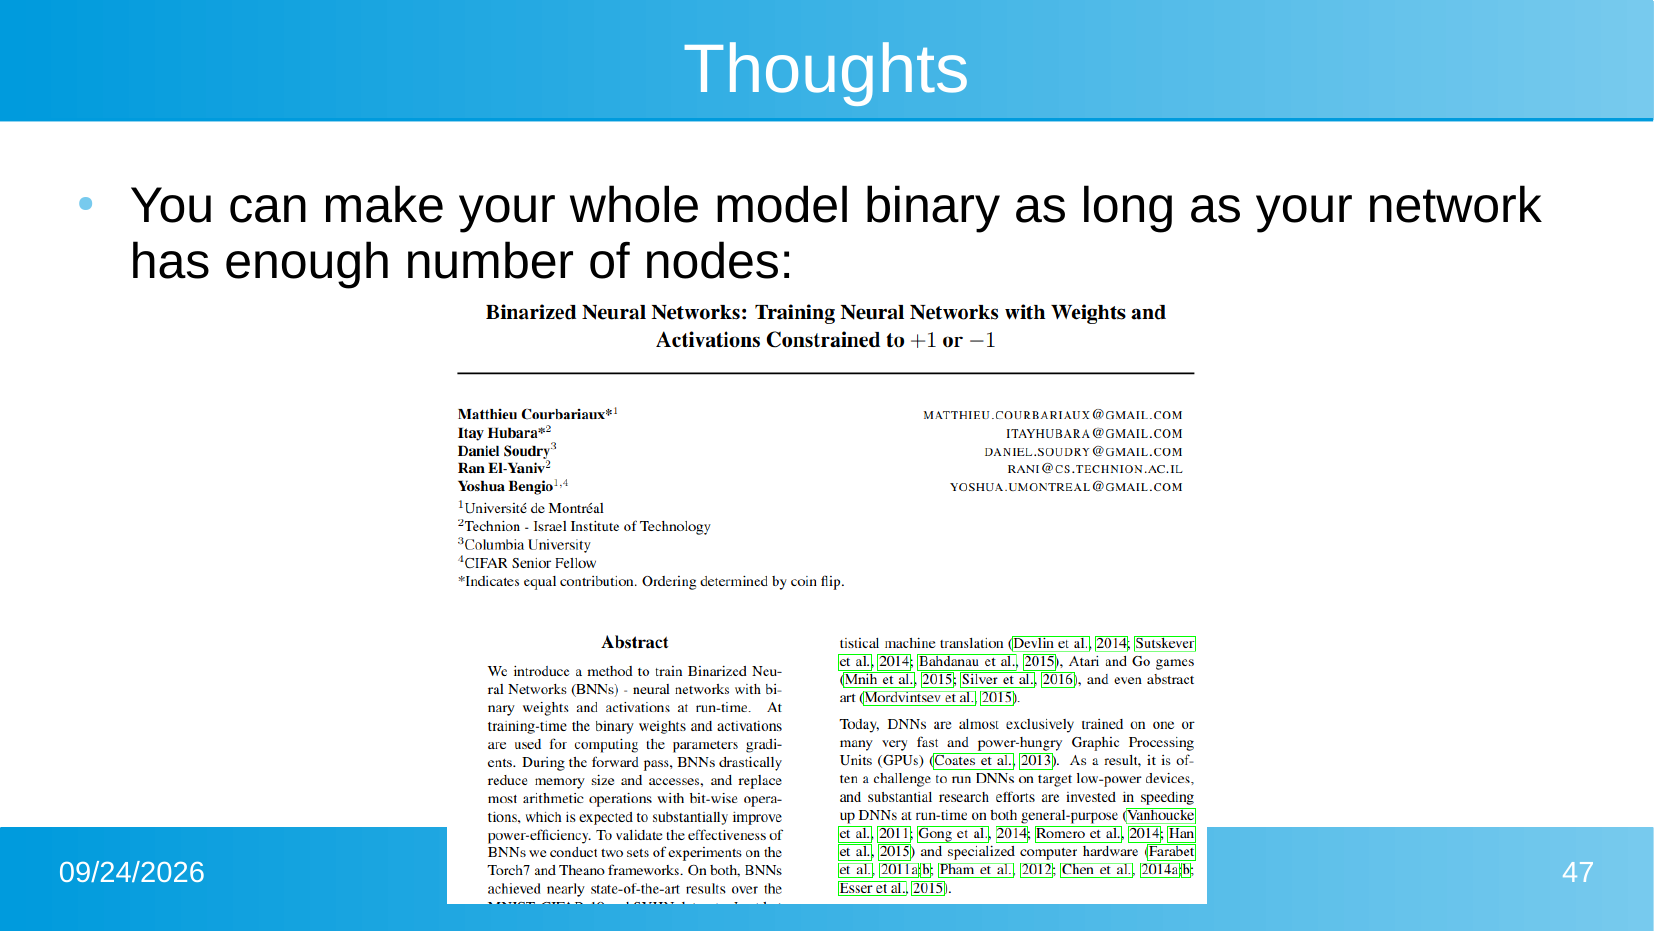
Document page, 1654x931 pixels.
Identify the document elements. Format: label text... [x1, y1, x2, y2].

picture [447, 287, 1207, 904]
list You can make your whole model binary as long as your network has enough number of nodes: [59, 177, 1595, 768]
title Thoughts [59, 29, 1595, 108]
